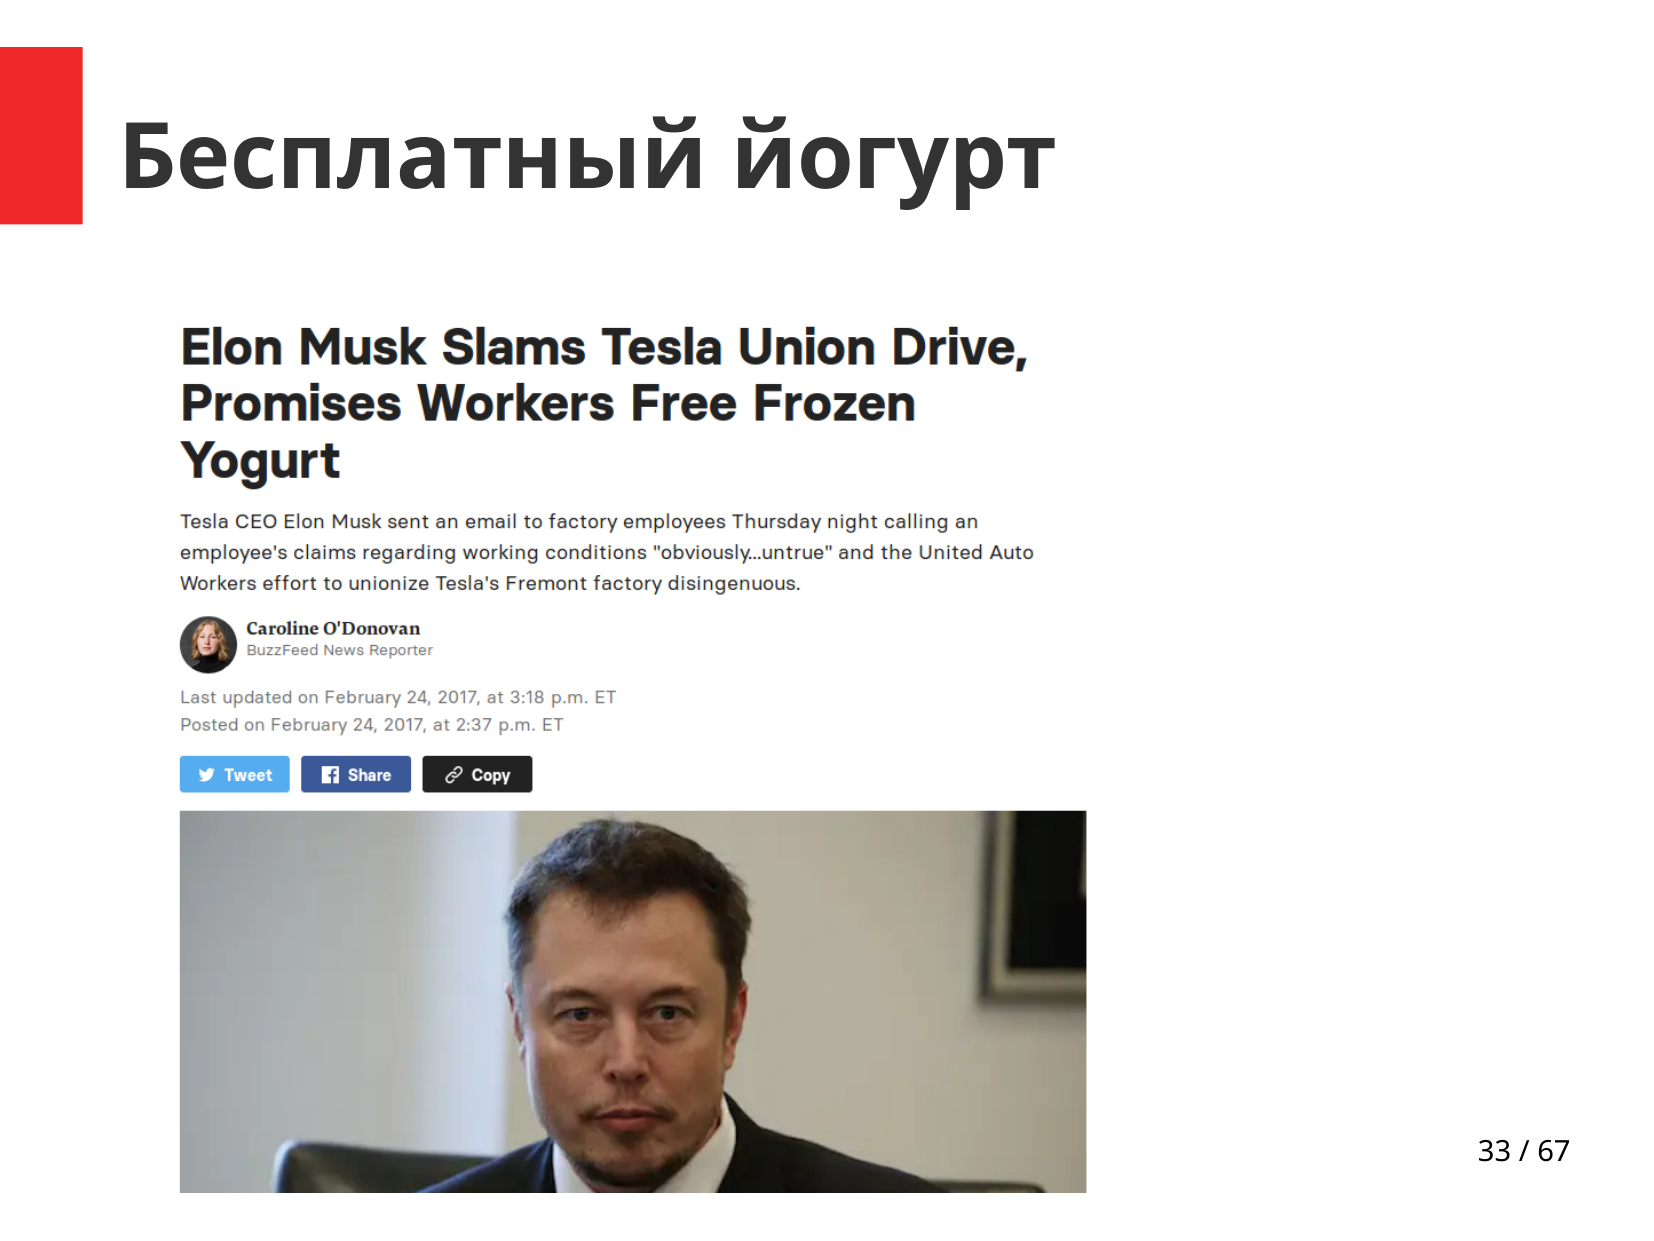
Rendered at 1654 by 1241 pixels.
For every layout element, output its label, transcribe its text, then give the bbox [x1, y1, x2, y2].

title Бесплатный йогурт [118, 49, 1571, 257]
picture [141, 320, 1201, 1193]
